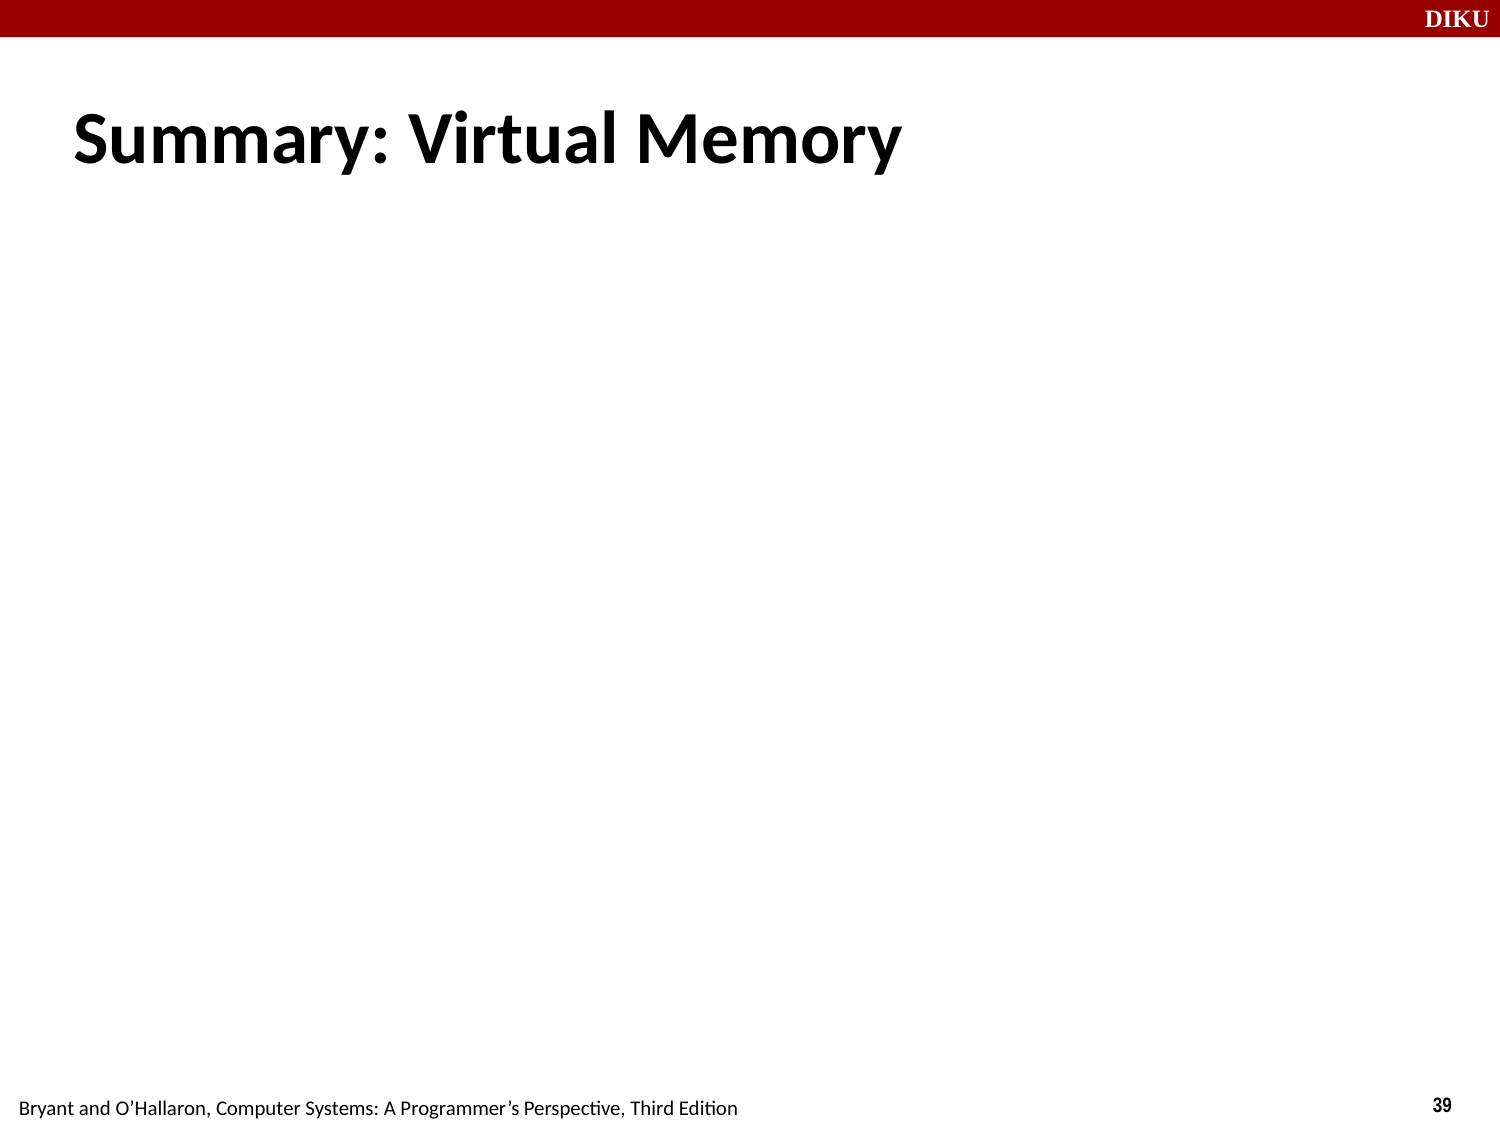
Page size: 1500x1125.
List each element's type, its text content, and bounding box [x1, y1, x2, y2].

text_box Summary: Virtual Memory [58, 71, 1304, 197]
